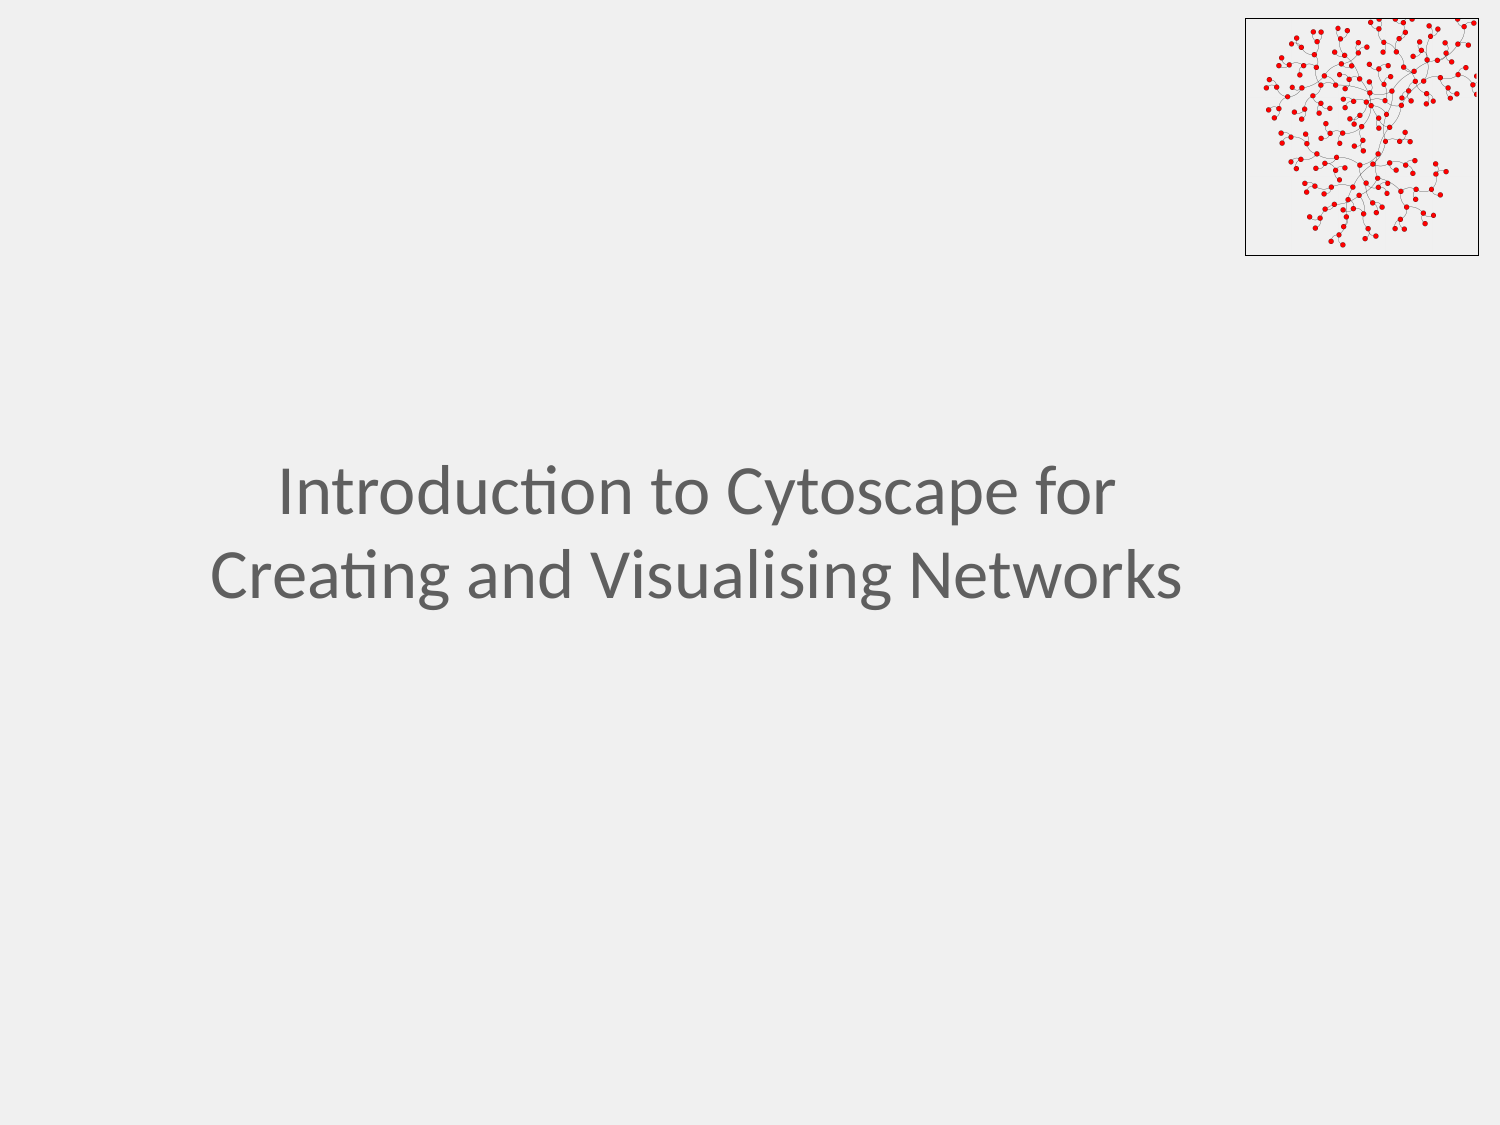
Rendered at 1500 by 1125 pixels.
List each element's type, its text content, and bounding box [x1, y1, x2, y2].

picture [1246, 19, 1478, 255]
text_box Introduction to Cytoscape for Creating and Visualising Networks [121, 435, 1275, 621]
